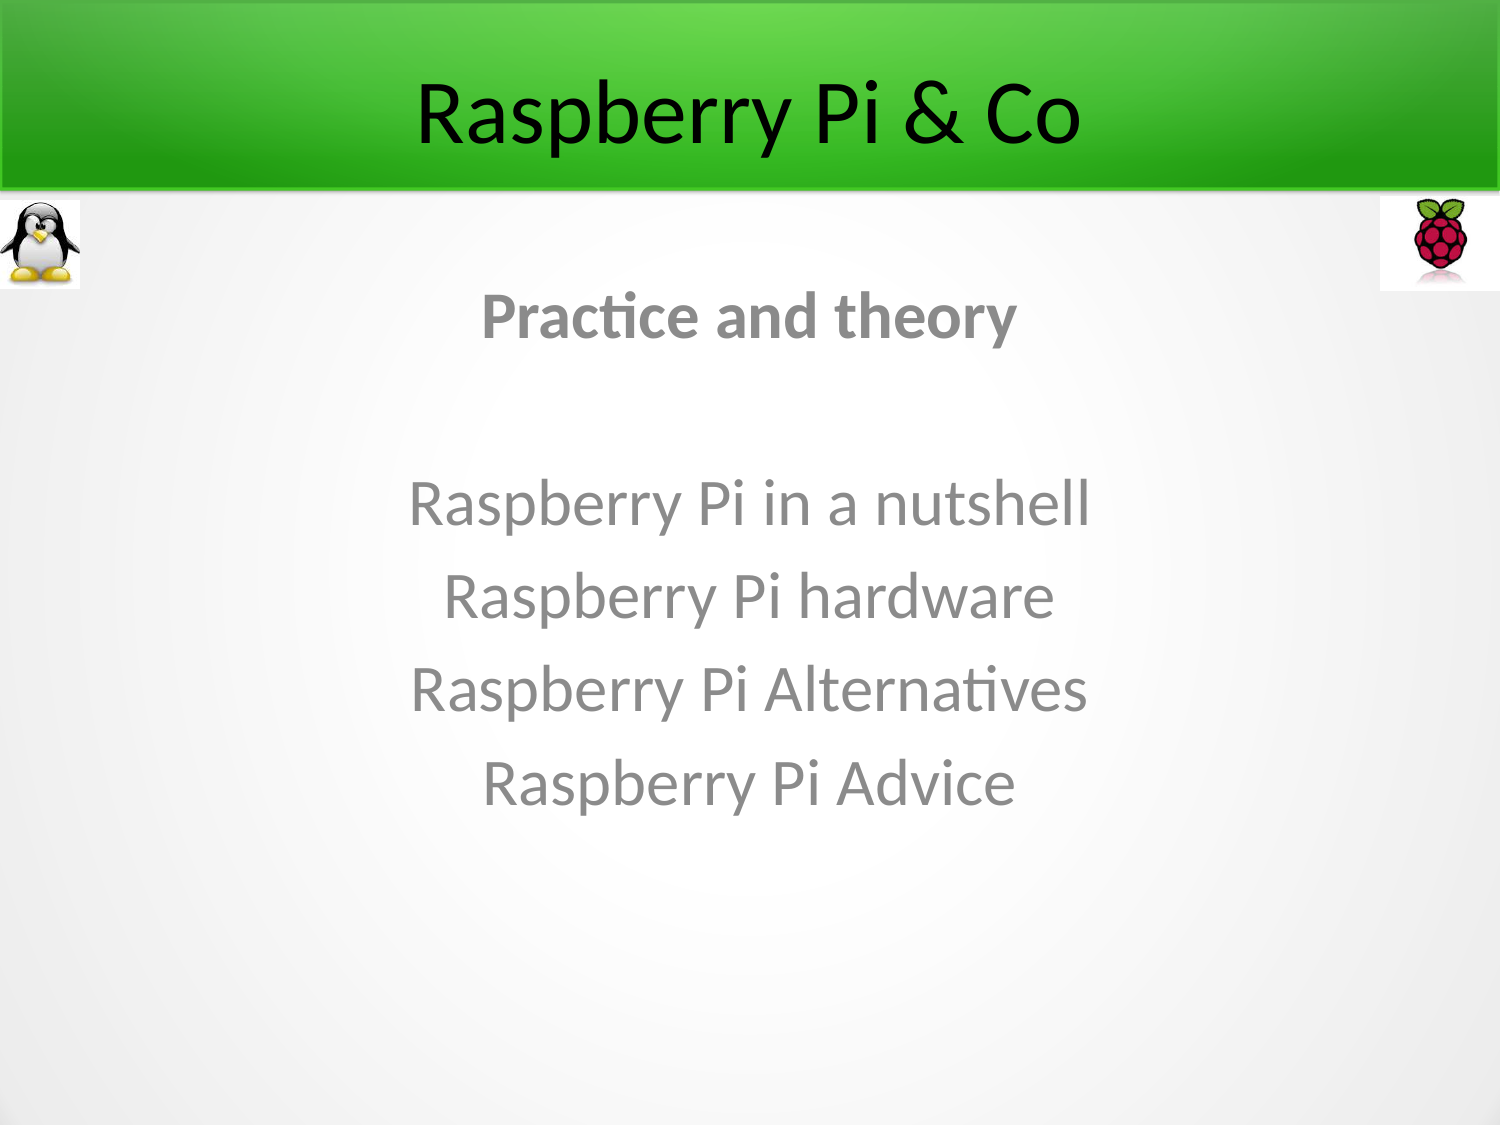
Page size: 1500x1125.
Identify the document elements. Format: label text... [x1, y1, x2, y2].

picture [0, 200, 80, 289]
list Practice and theory Raspberry Pi in a nutshell Raspberry Pi hardware Raspberry Pi Alternatives Raspberry Pi Advice [75, 271, 1426, 924]
title Raspberry Pi & Co [75, 42, 1426, 172]
picture [1380, 196, 1500, 291]
